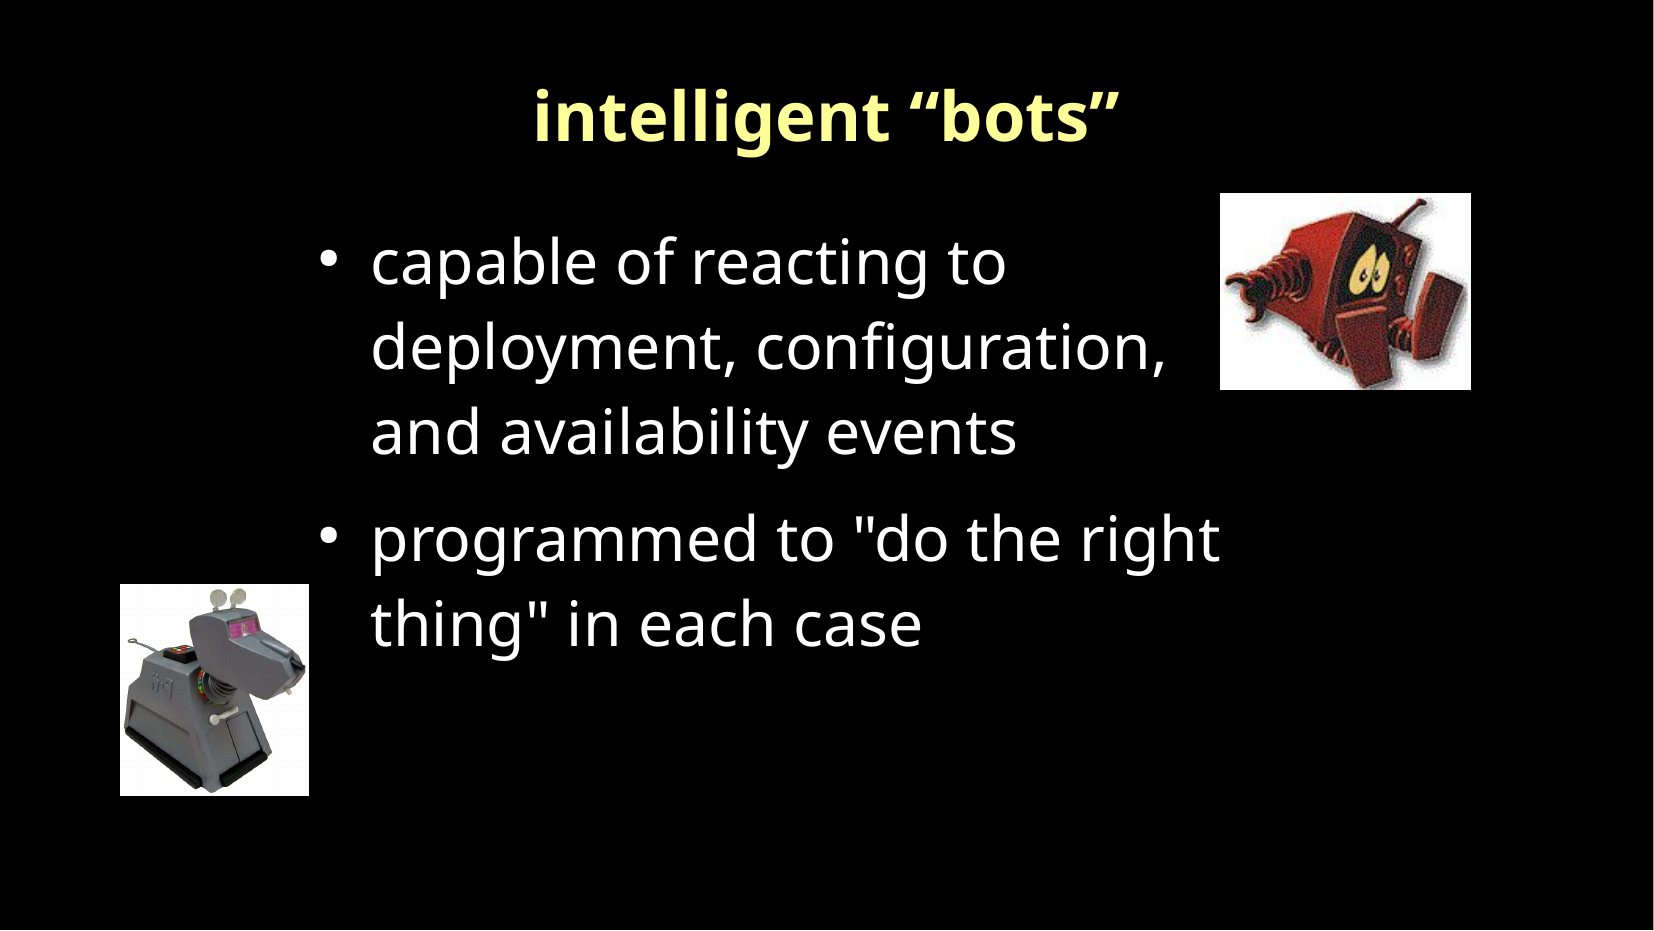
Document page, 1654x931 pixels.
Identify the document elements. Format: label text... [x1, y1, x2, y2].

picture [120, 584, 309, 796]
picture [1220, 193, 1471, 391]
list capable of reacting to deployment, configuration, and availability events programmed to "do the right thing" in each case [300, 217, 1351, 757]
title intelligent “bots” [82, 37, 1571, 193]
